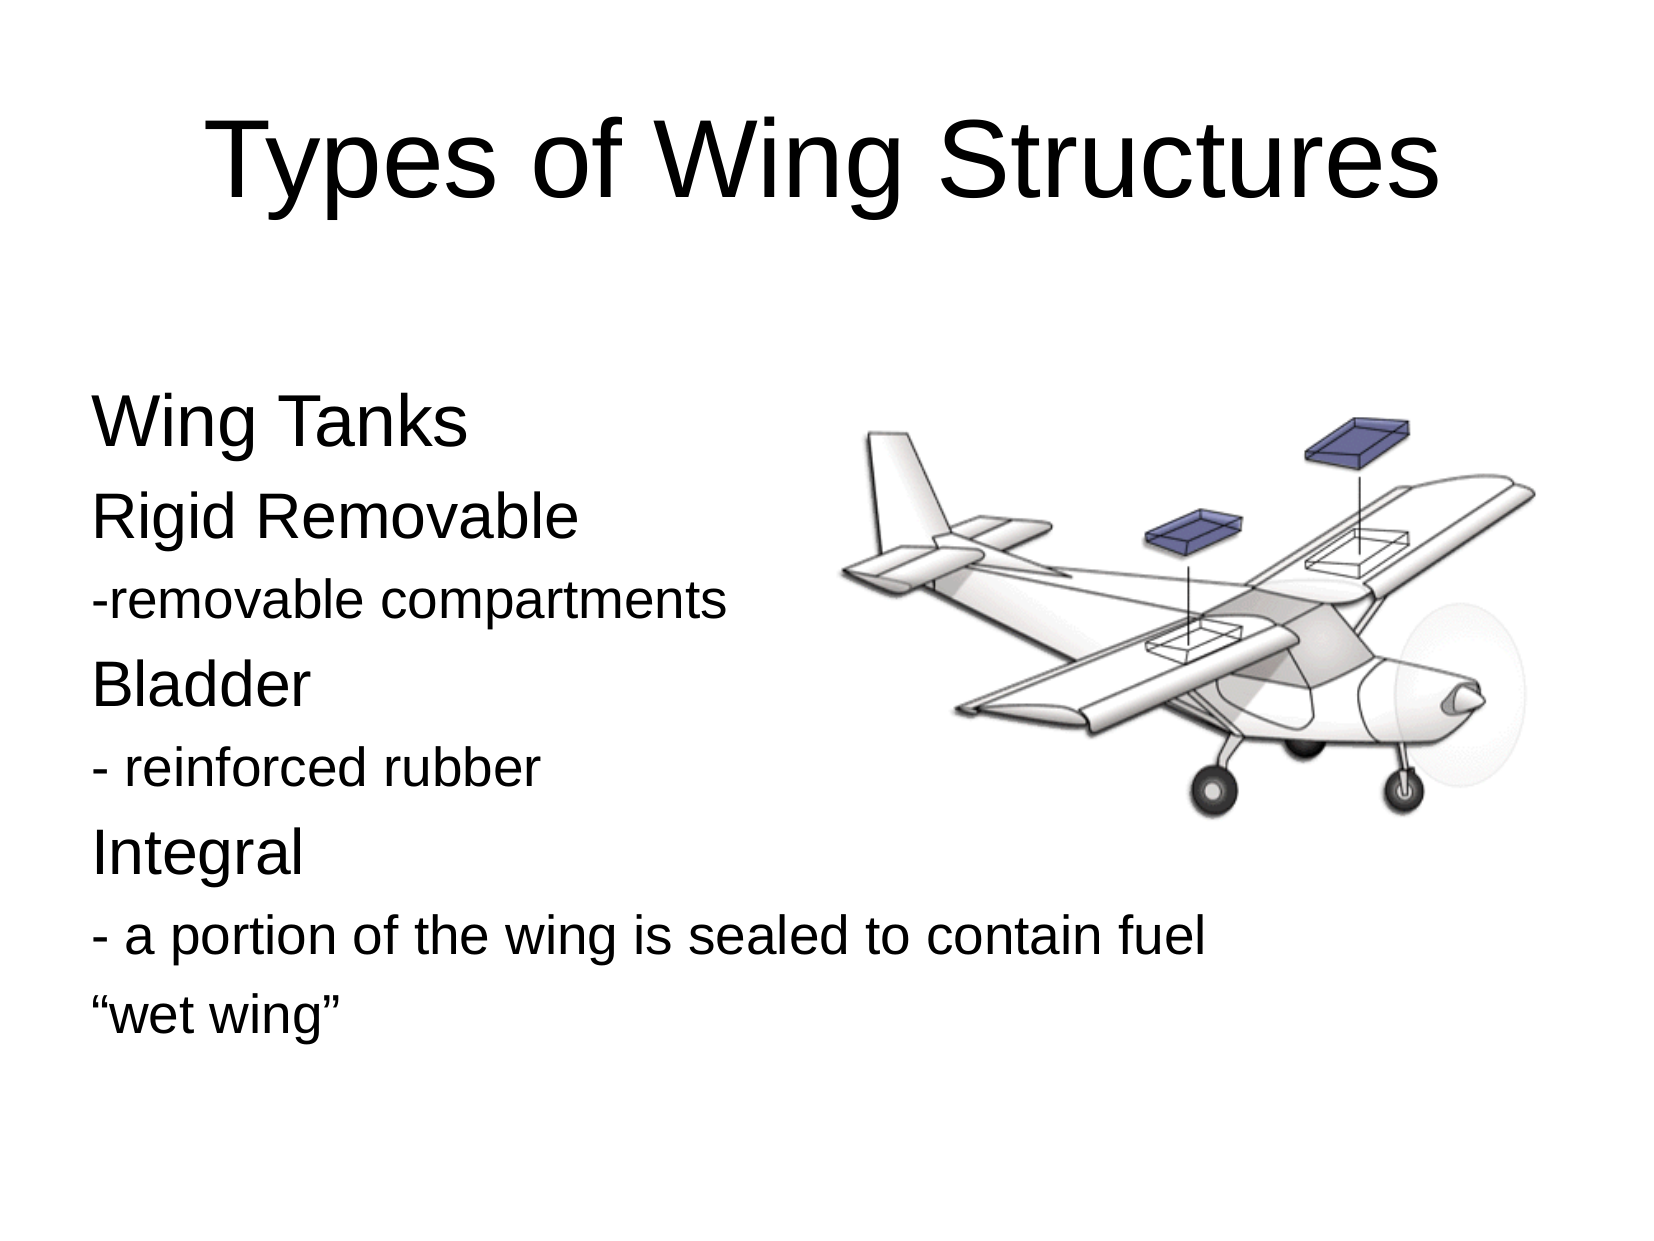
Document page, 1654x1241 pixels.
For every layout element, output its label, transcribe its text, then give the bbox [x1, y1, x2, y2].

picture [835, 416, 1539, 823]
list Wing Tanks Rigid Removable -removable compartments Bladder - reinforced rubber Integral - a portion of the wing is sealed to contain fuel “wet wing” [82, 365, 1571, 1241]
title Types of Wing Structures [82, 16, 1571, 290]
